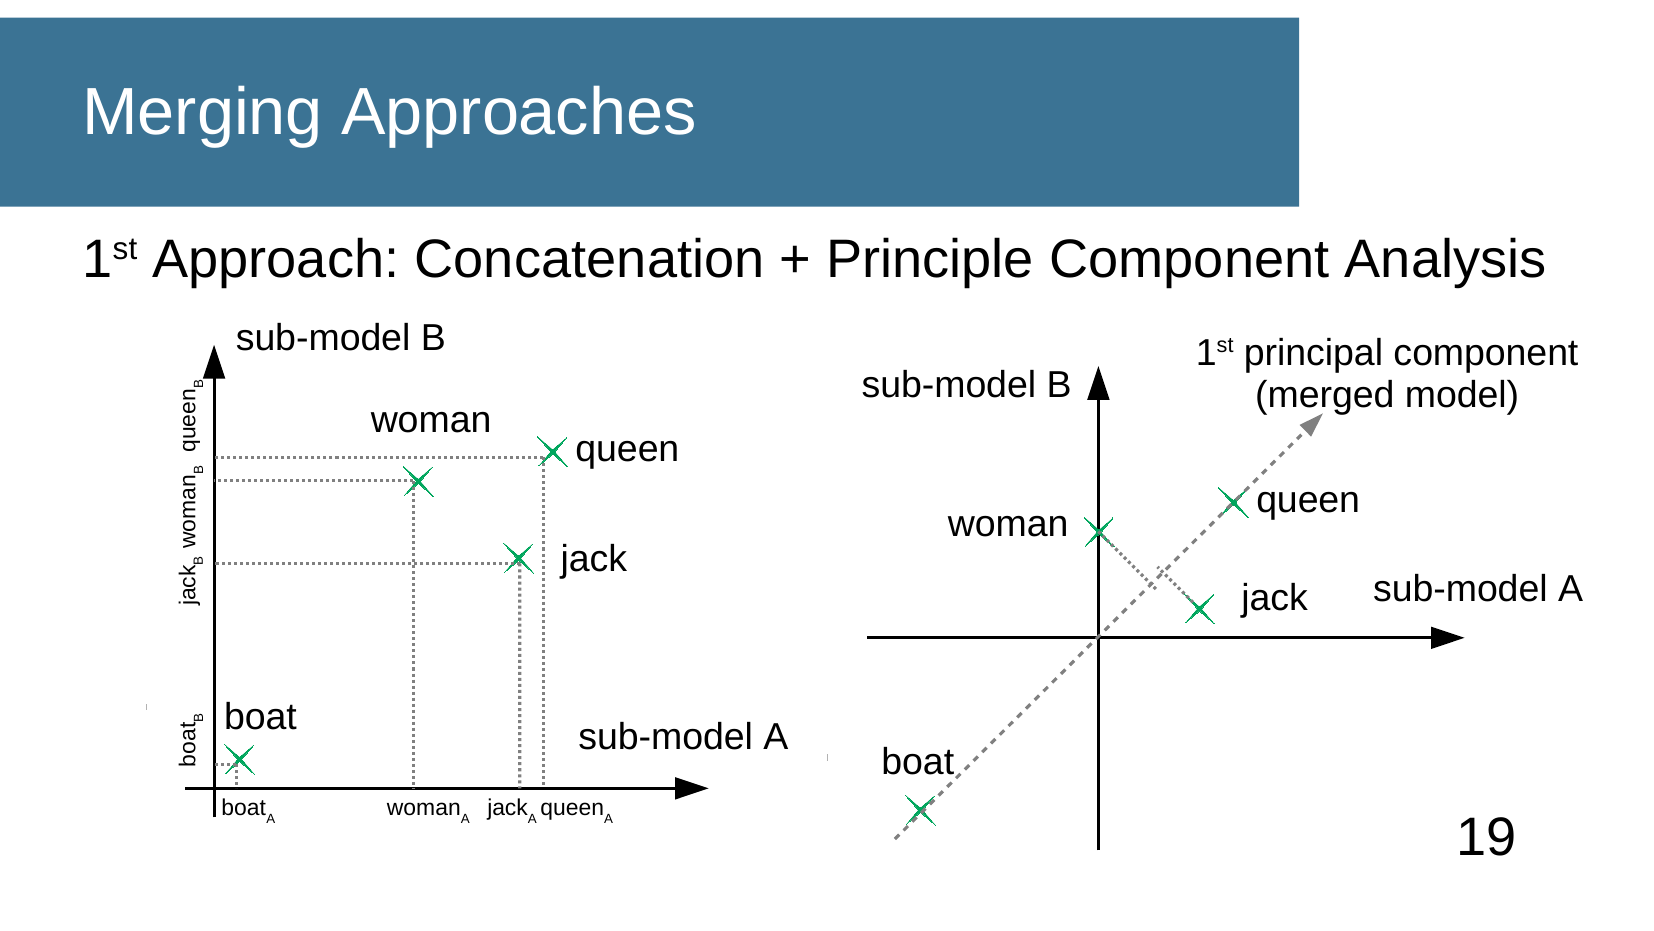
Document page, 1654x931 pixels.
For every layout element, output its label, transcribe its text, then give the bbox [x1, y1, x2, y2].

text_box queenB [165, 360, 214, 468]
text_box womanB [165, 468, 214, 564]
text_box jack [545, 530, 643, 588]
text_box [225, 764, 235, 774]
text_box [1218, 487, 1249, 518]
text_box [1084, 517, 1113, 547]
text_box queen [560, 421, 702, 481]
text_box woman [356, 391, 507, 452]
text_box [503, 543, 534, 574]
text_box sub-model B [220, 309, 461, 367]
text_box [537, 436, 568, 467]
text_box queen [1241, 471, 1382, 532]
text_box jackB [165, 564, 214, 621]
text_box [923, 812, 936, 826]
text_box [228, 749, 255, 775]
text_box boat [214, 689, 326, 749]
text_box boat [866, 733, 990, 794]
text_box 1st principal component (merged model) [1181, 324, 1594, 424]
text_box jack [1226, 569, 1323, 626]
text_box sub-model A [563, 708, 804, 766]
text_box womanA [372, 785, 485, 834]
text_box queenA [579, 785, 632, 834]
text_box boatA [206, 785, 314, 834]
text_box [1185, 594, 1215, 624]
text_box jackA [485, 785, 579, 834]
title Merging Approaches [82, 35, 1234, 189]
text_box boatB [165, 675, 214, 782]
list 1st Approach: Concatenation + Principle Component Analysis [82, 224, 1571, 764]
text_box [403, 466, 434, 497]
text_box woman [933, 495, 1084, 556]
text_box [905, 795, 935, 824]
text_box sub-model A [1358, 561, 1598, 618]
text_box sub-model B [846, 356, 1087, 414]
